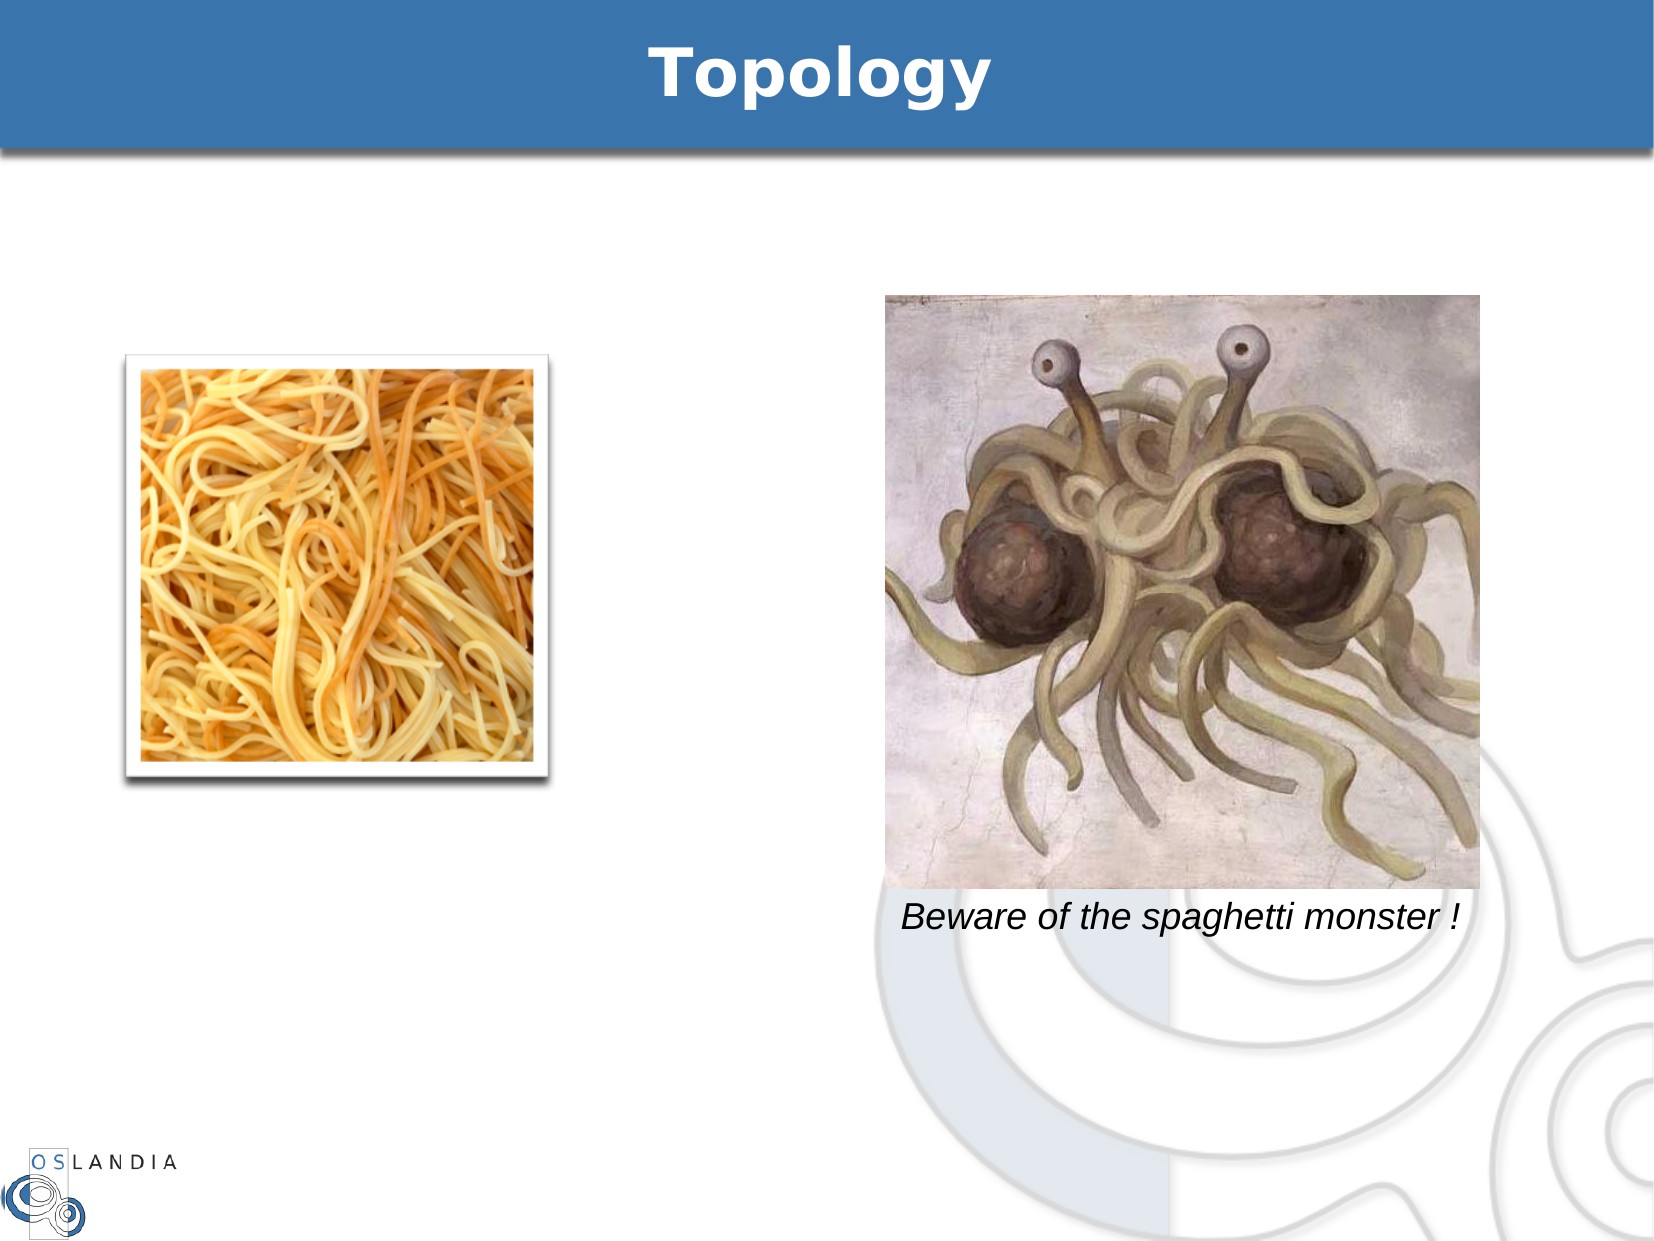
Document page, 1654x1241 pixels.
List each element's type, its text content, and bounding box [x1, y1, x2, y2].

text_box Beware of the spaghetti monster ! [885, 888, 1565, 945]
title Topology [76, 0, 1565, 148]
picture [0, 0, 1654, 1241]
